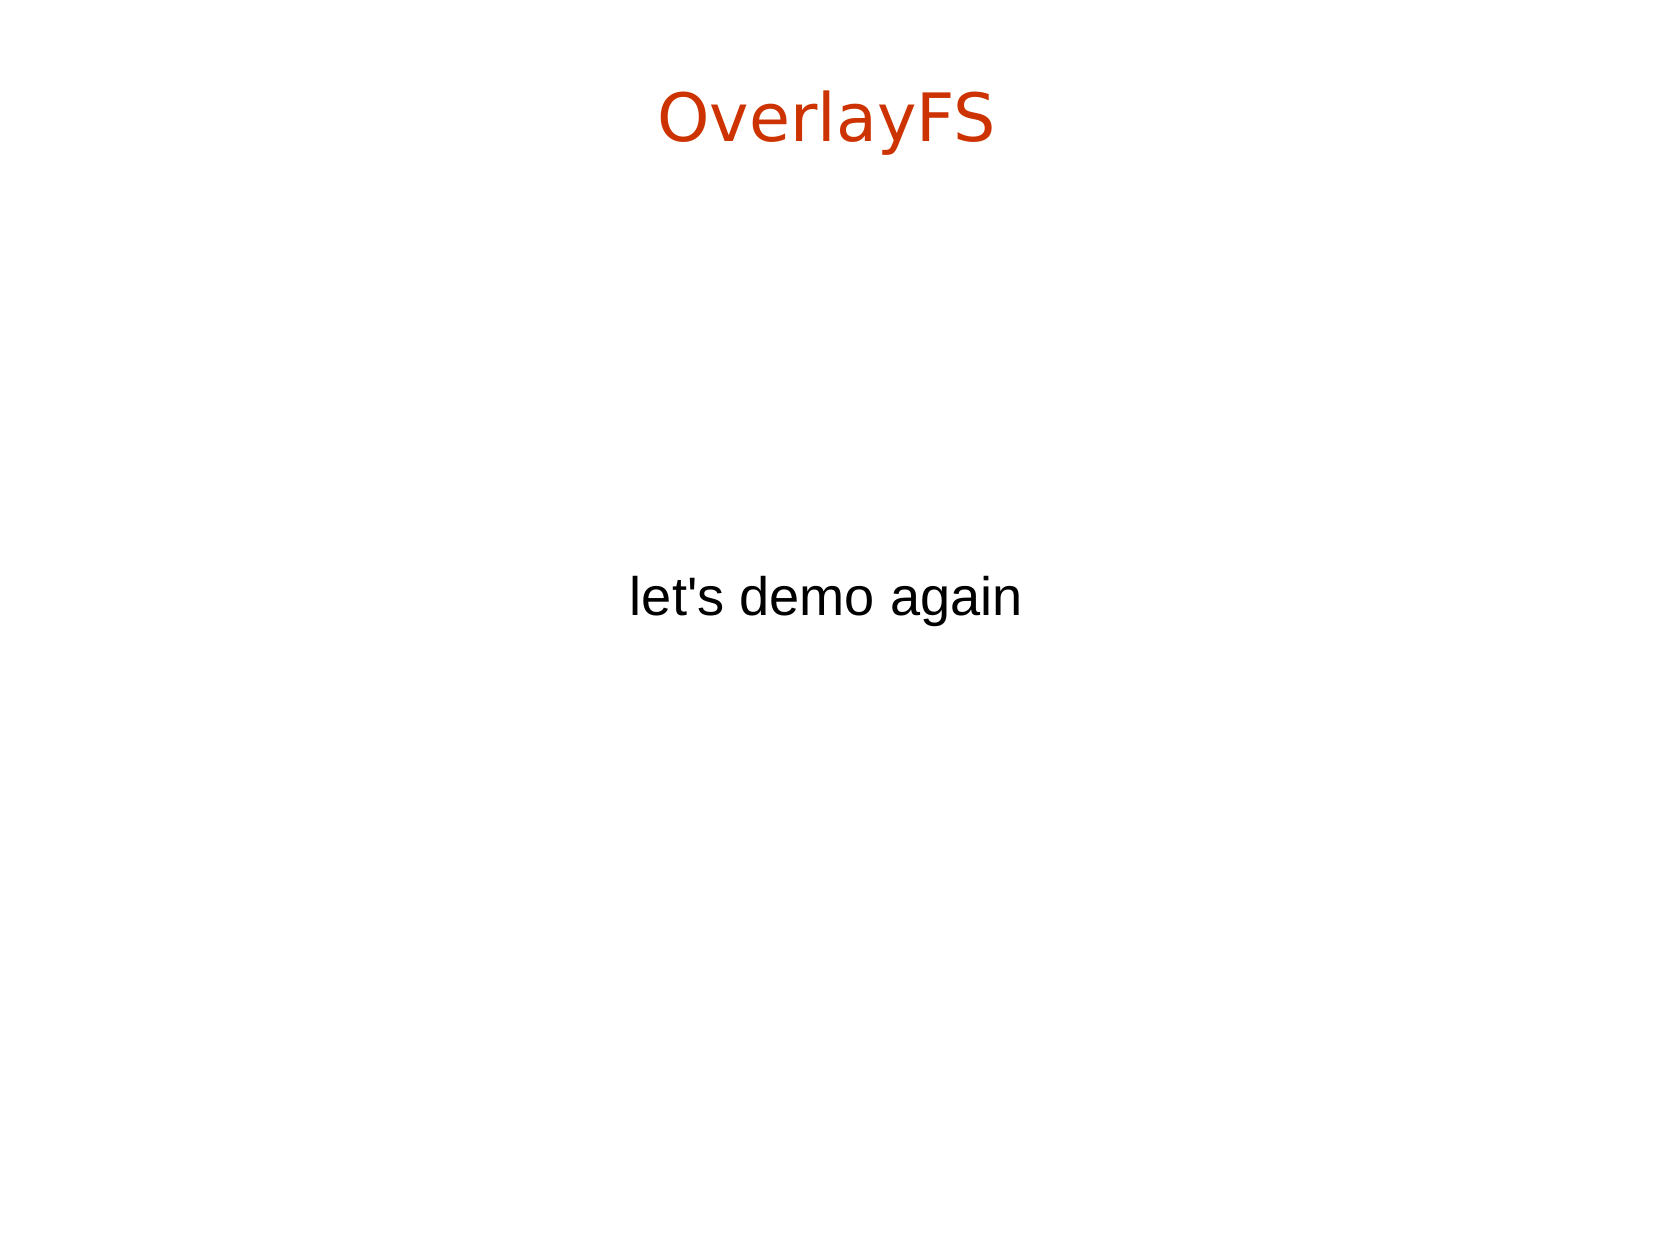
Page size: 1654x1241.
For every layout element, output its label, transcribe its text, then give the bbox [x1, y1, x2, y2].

text_box let's demo again [614, 559, 1039, 650]
text_box OverlayFS [642, 72, 1012, 166]
